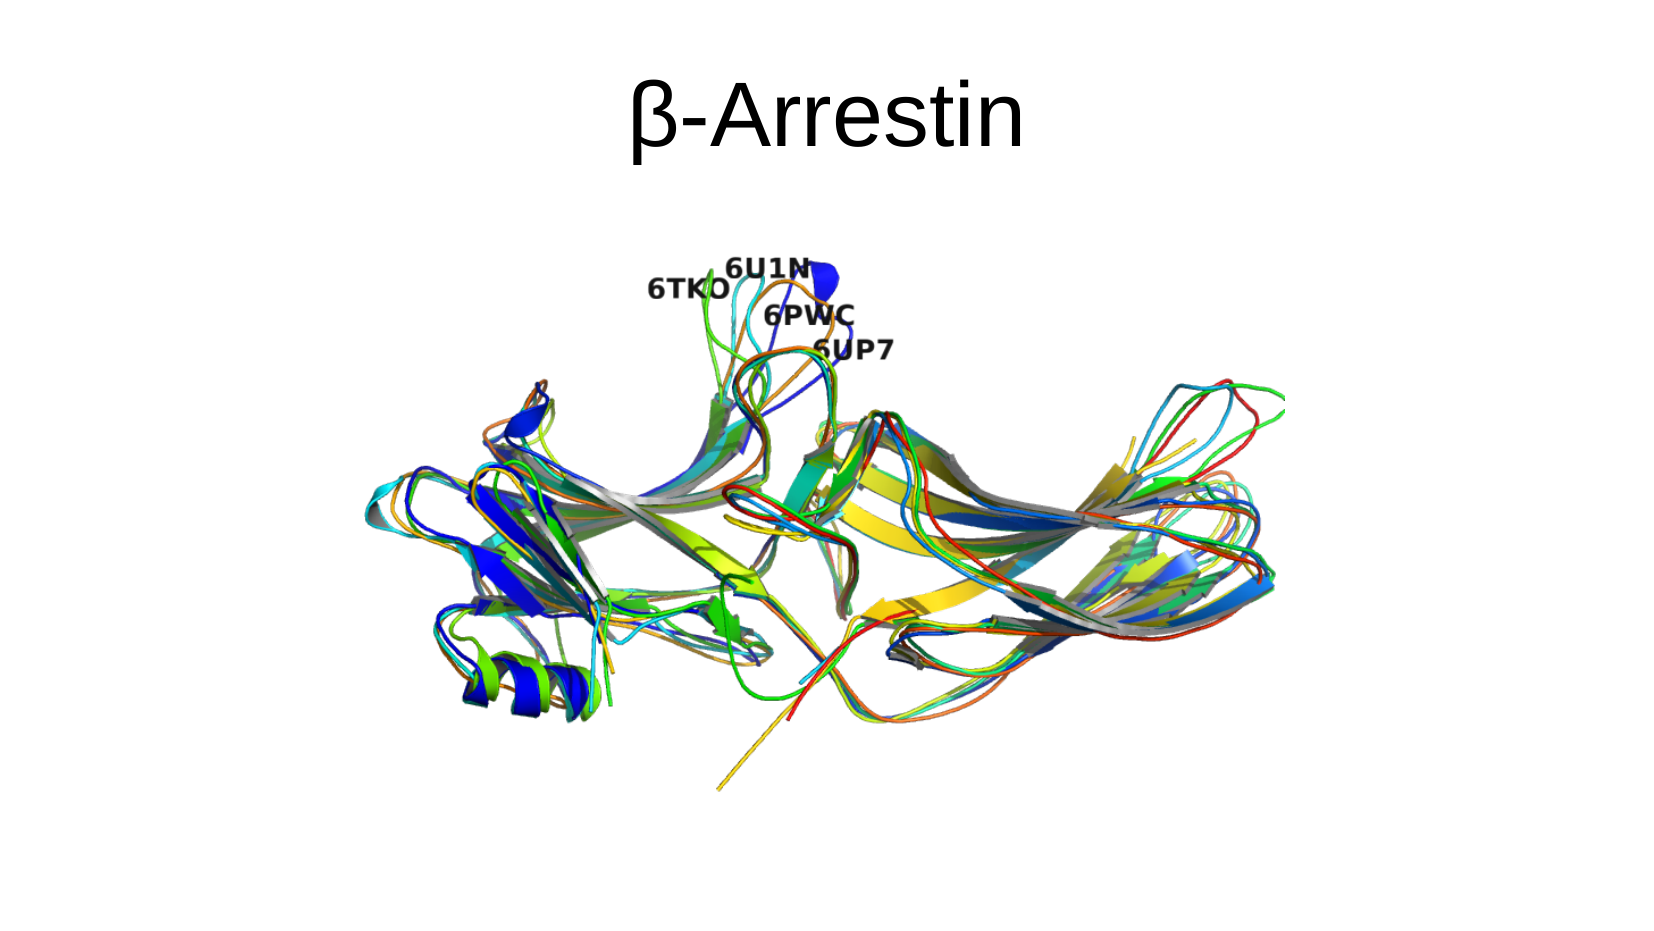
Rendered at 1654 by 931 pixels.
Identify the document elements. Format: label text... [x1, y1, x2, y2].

title β-Arrestin [82, 37, 1571, 193]
picture [354, 73, 1285, 931]
